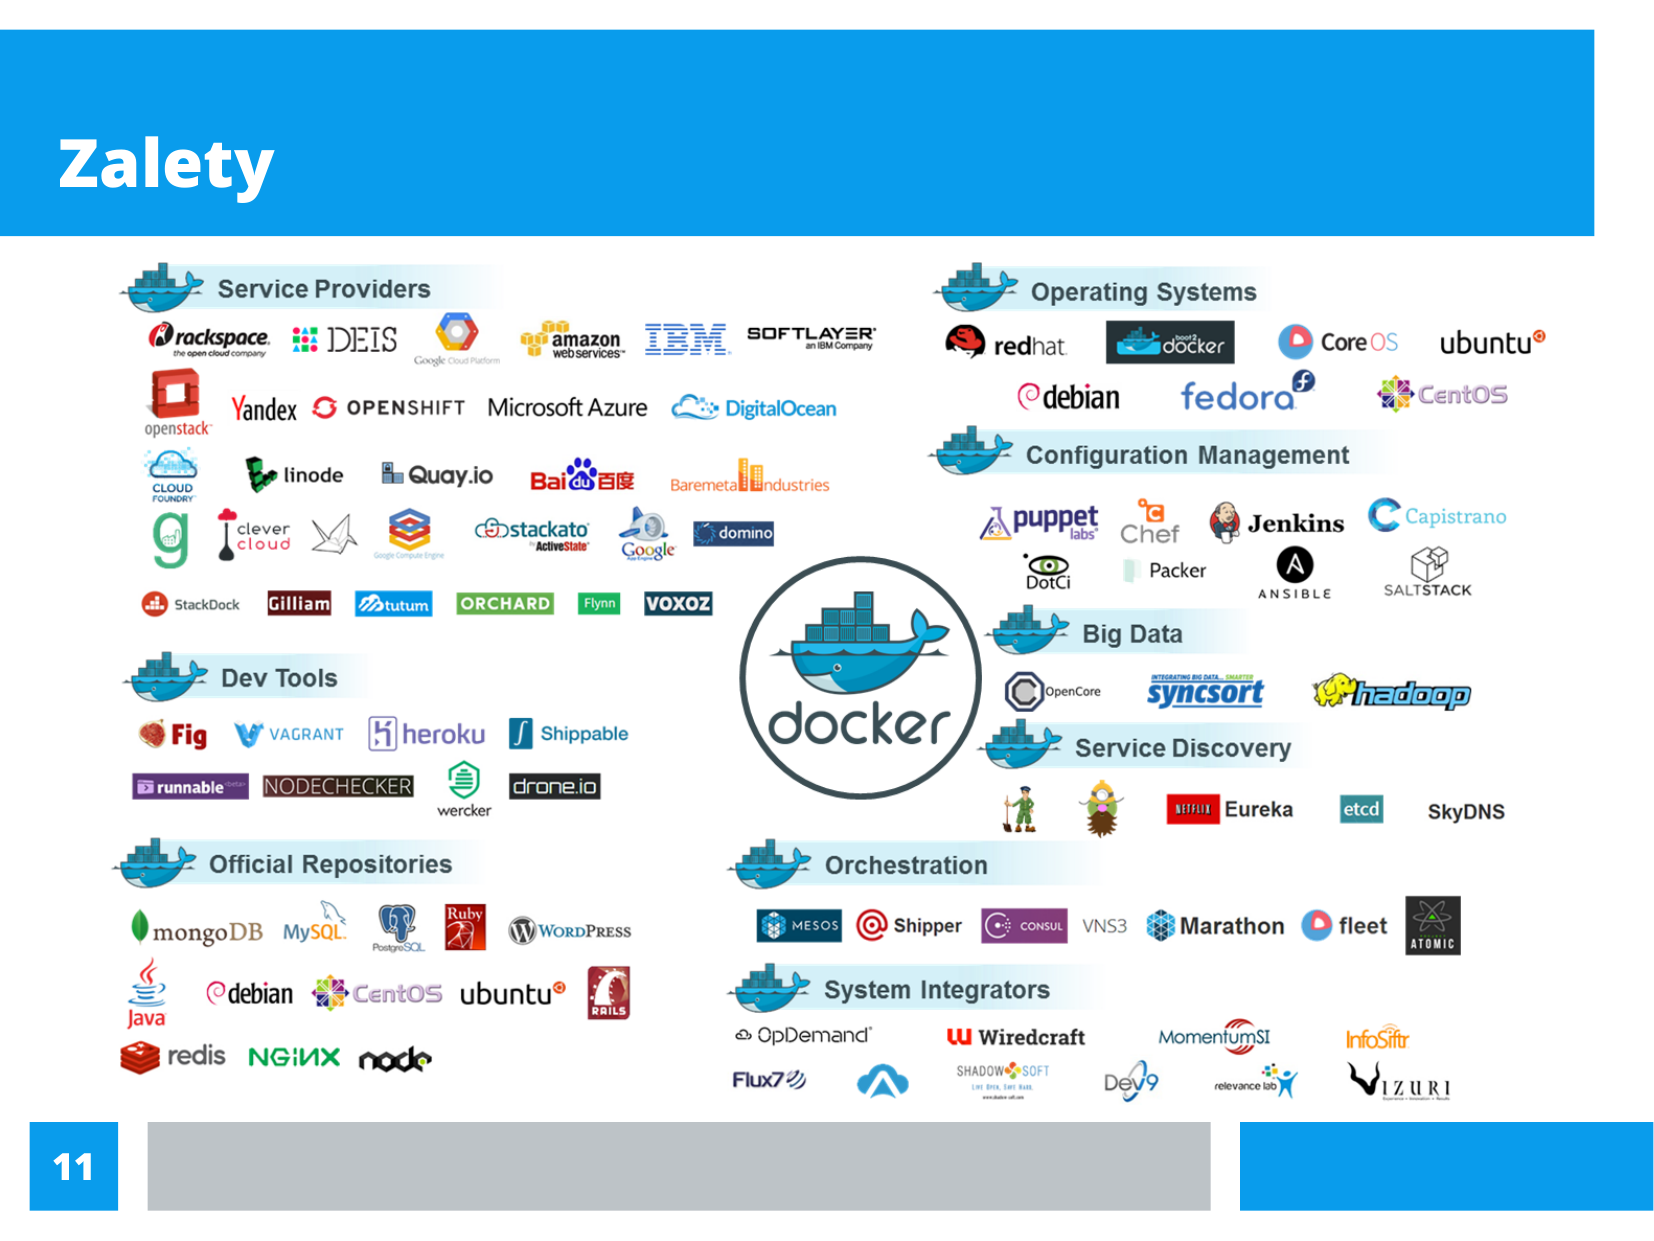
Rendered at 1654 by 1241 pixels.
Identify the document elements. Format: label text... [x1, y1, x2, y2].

picture [90, 238, 1579, 1105]
title Zalety [59, 59, 1595, 207]
